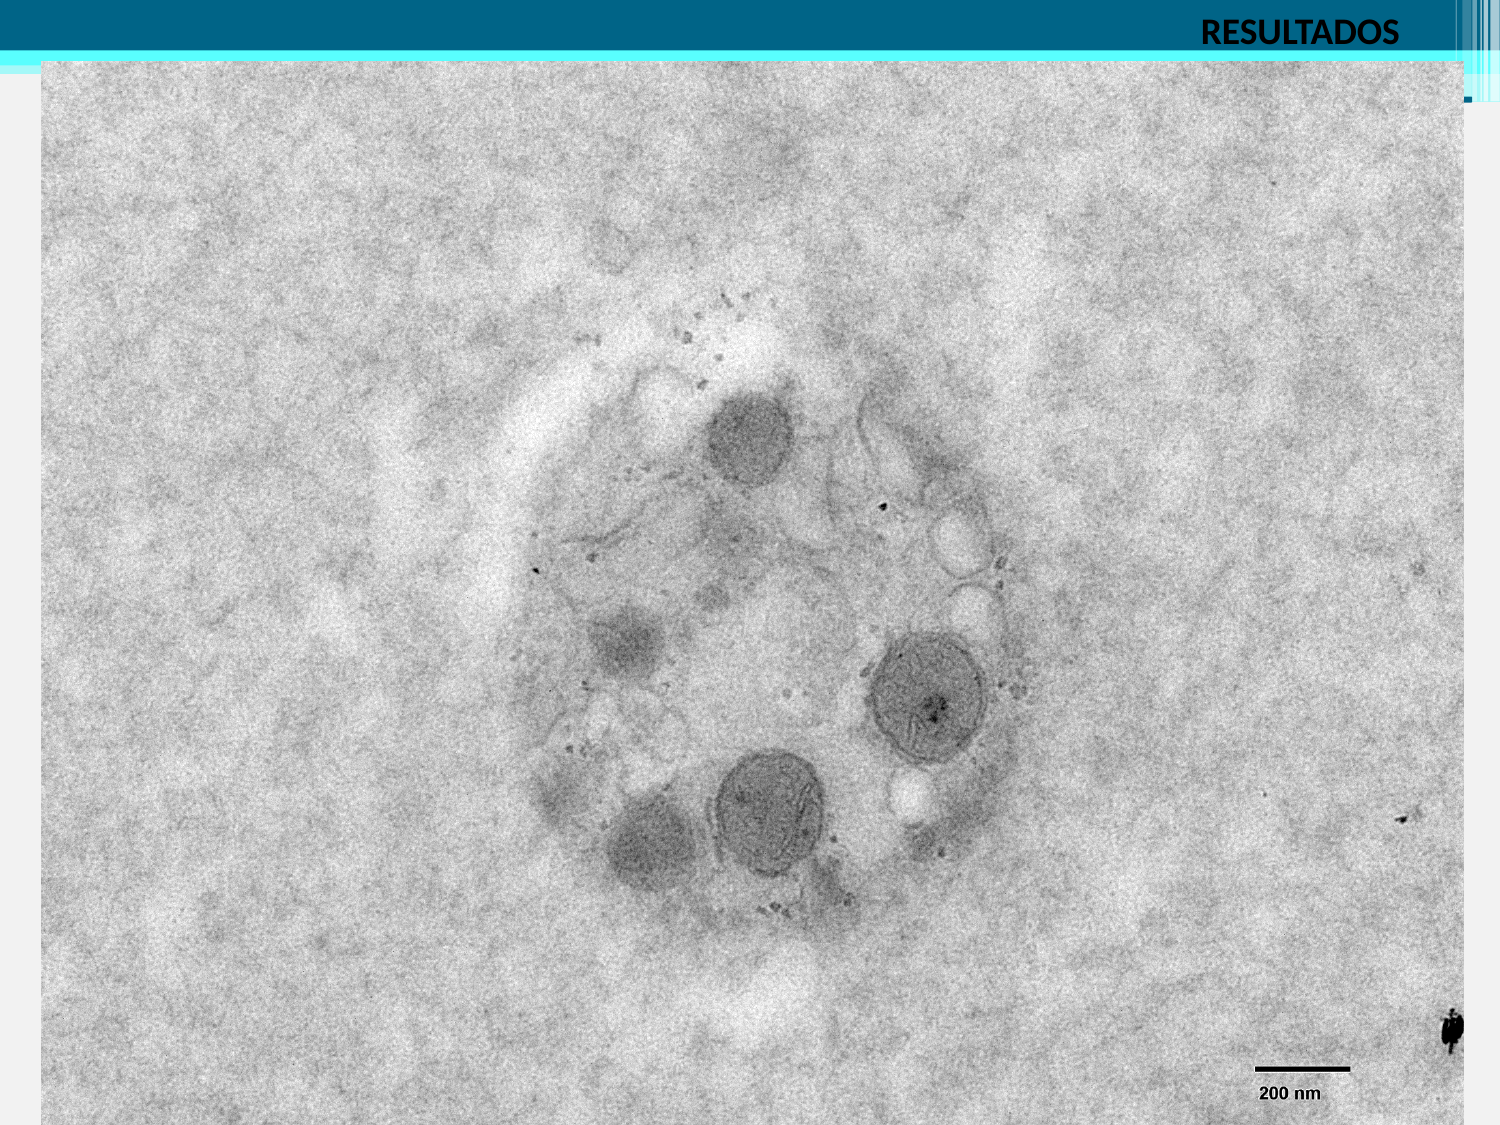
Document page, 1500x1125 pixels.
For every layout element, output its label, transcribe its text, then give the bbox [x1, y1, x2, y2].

text_box RESULTADOS [64, 4, 1415, 55]
picture [41, 61, 1464, 1125]
